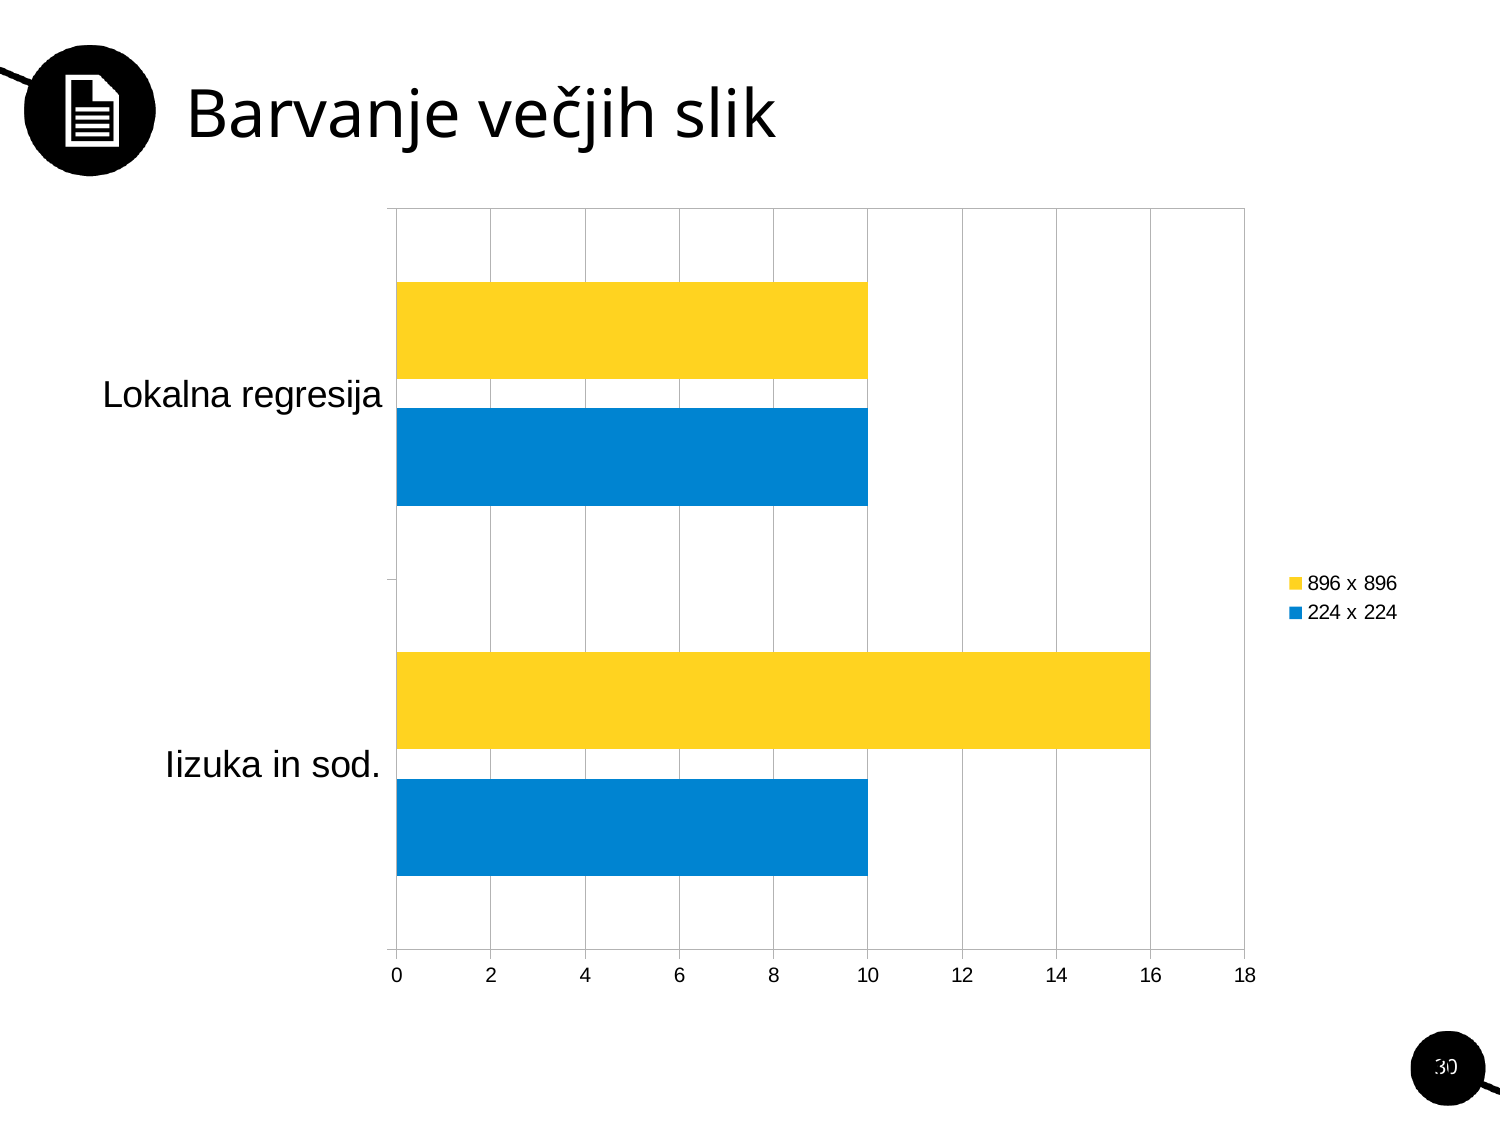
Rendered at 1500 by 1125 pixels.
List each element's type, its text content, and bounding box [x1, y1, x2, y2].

picture [0, 0, 1500, 1125]
chart [75, 192, 1417, 1004]
slide_number <number> [1404, 1034, 1488, 1101]
title Barvanje večjih slik [170, 45, 1425, 177]
